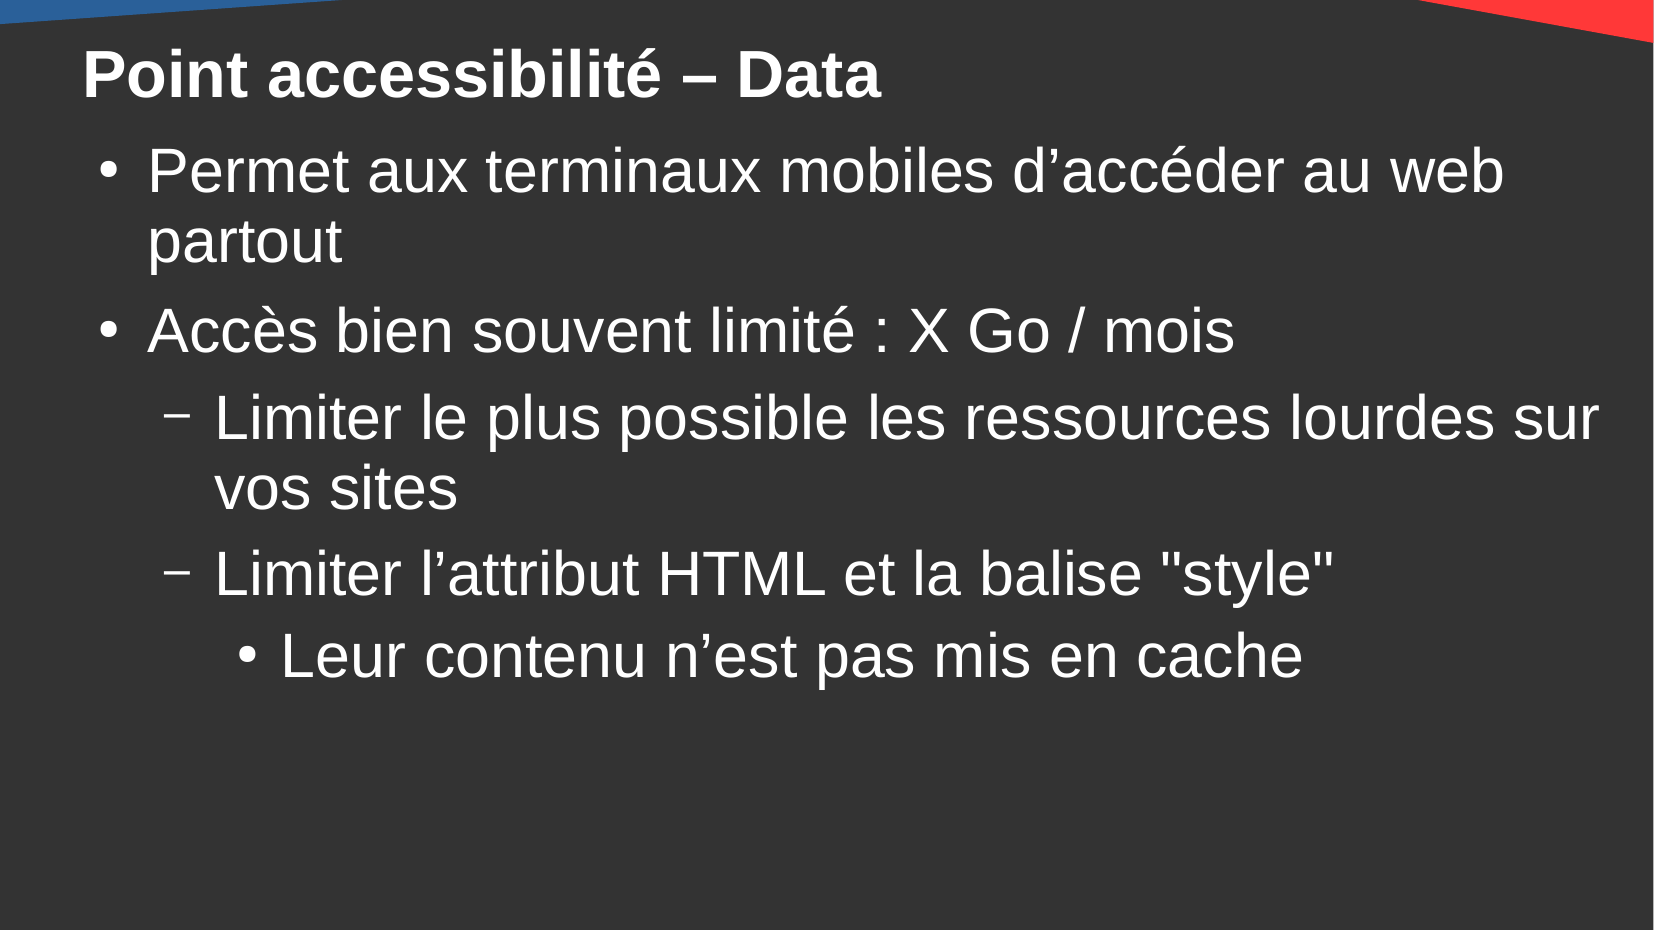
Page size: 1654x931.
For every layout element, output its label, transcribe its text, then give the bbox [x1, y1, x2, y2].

text_box [1417, 0, 1654, 44]
title Point accessibilité – Data [82, 37, 1571, 122]
list Permet aux terminaux mobiles d’accéder au web partout Accès bien souvent limité : X Go / mois Limiter le plus possible les ressources lourdes sur vos sites Limiter l’attribut HTML et la balise "style" Leur contenu n’est pas mis en cache [80, 135, 1605, 697]
text_box [0, 0, 342, 25]
